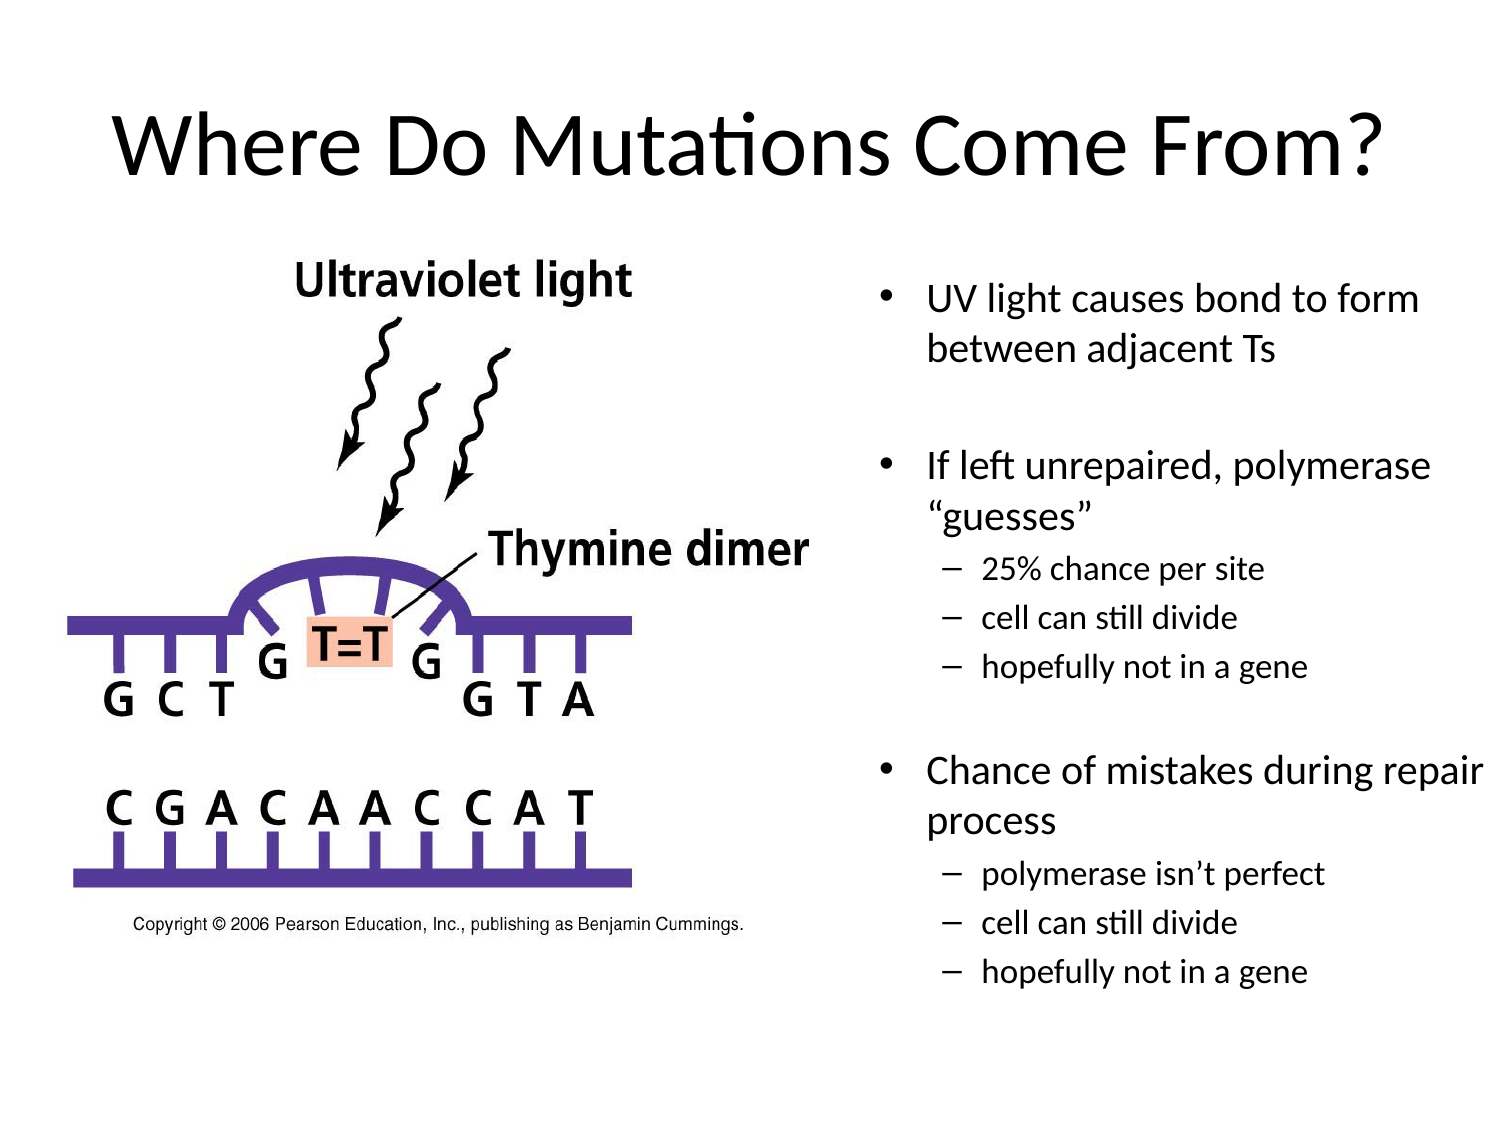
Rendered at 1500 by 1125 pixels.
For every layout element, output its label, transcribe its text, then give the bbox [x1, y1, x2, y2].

picture [42, 232, 834, 958]
title Where Do Mutations Come From? [75, 45, 1425, 233]
list UV light causes bond to form between adjacent Ts If left unrepaired, polymerase “guesses” 25% chance per site cell can still divide hopefully not in a gene Chance of mistakes during repair process polymerase isn’t perfect cell can still divide hopefully not in a gene [864, 262, 1500, 1005]
